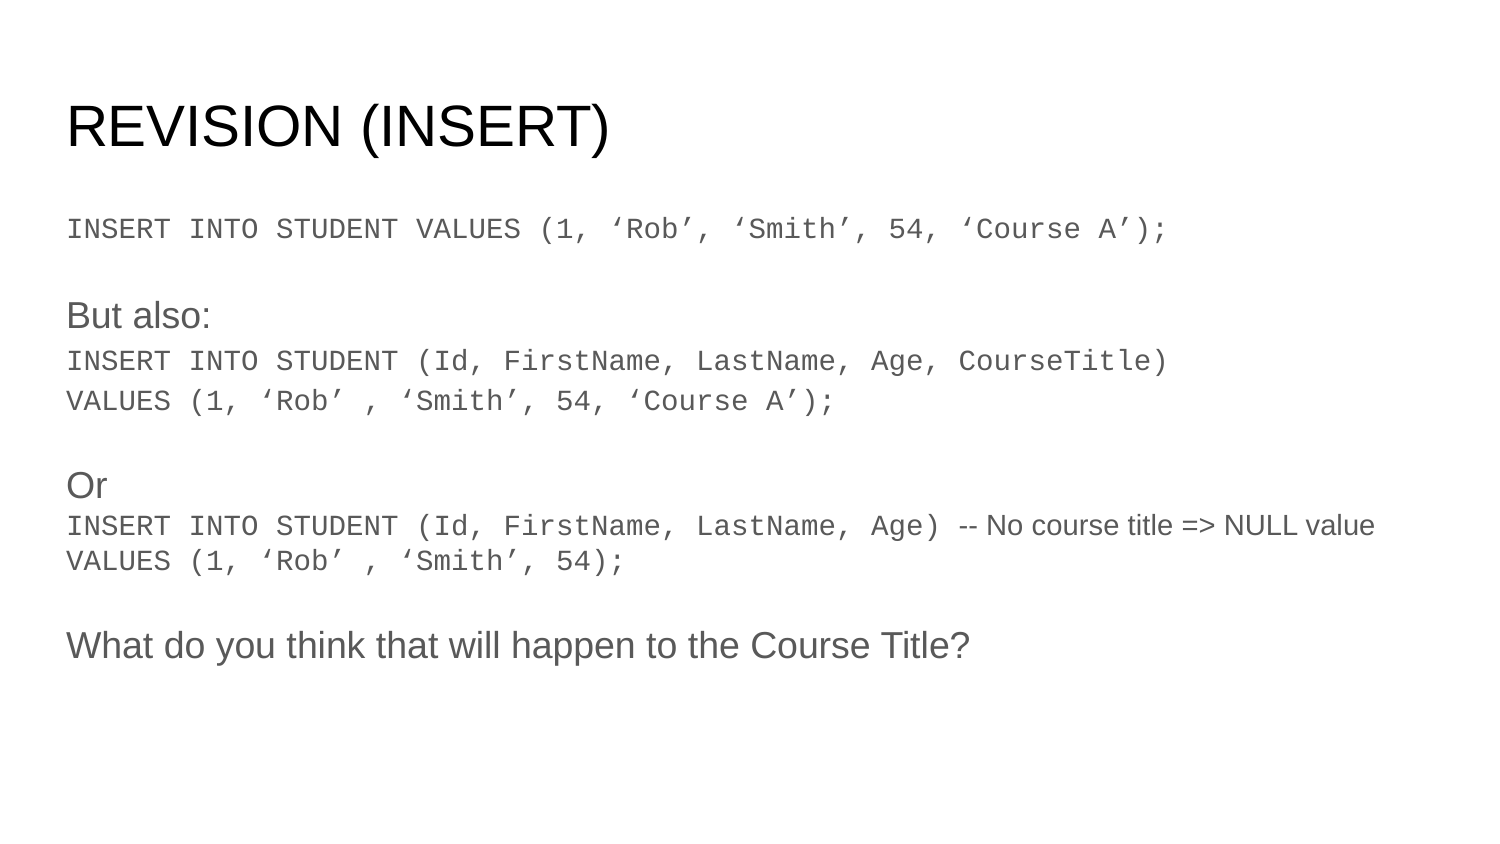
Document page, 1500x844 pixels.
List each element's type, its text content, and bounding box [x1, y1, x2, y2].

title REVISION (INSERT) [51, 72, 1449, 167]
list INSERT INTO STUDENT VALUES (1, ‘Rob’, ‘Smith’, 54, ‘Course A’); But also: INSERT INTO STUDENT (Id, FirstName, LastName, Age, CourseTitle) VALUES (1, ‘Rob’ , ‘Smith’, 54, ‘Course A’); Or INSERT INTO STUDENT (Id, FirstName, LastName, Age) -- No course title => NULL value VALUES (1, ‘Rob’ , ‘Smith’, 54); What do you think that will happen to the Course Title? [51, 189, 1449, 750]
